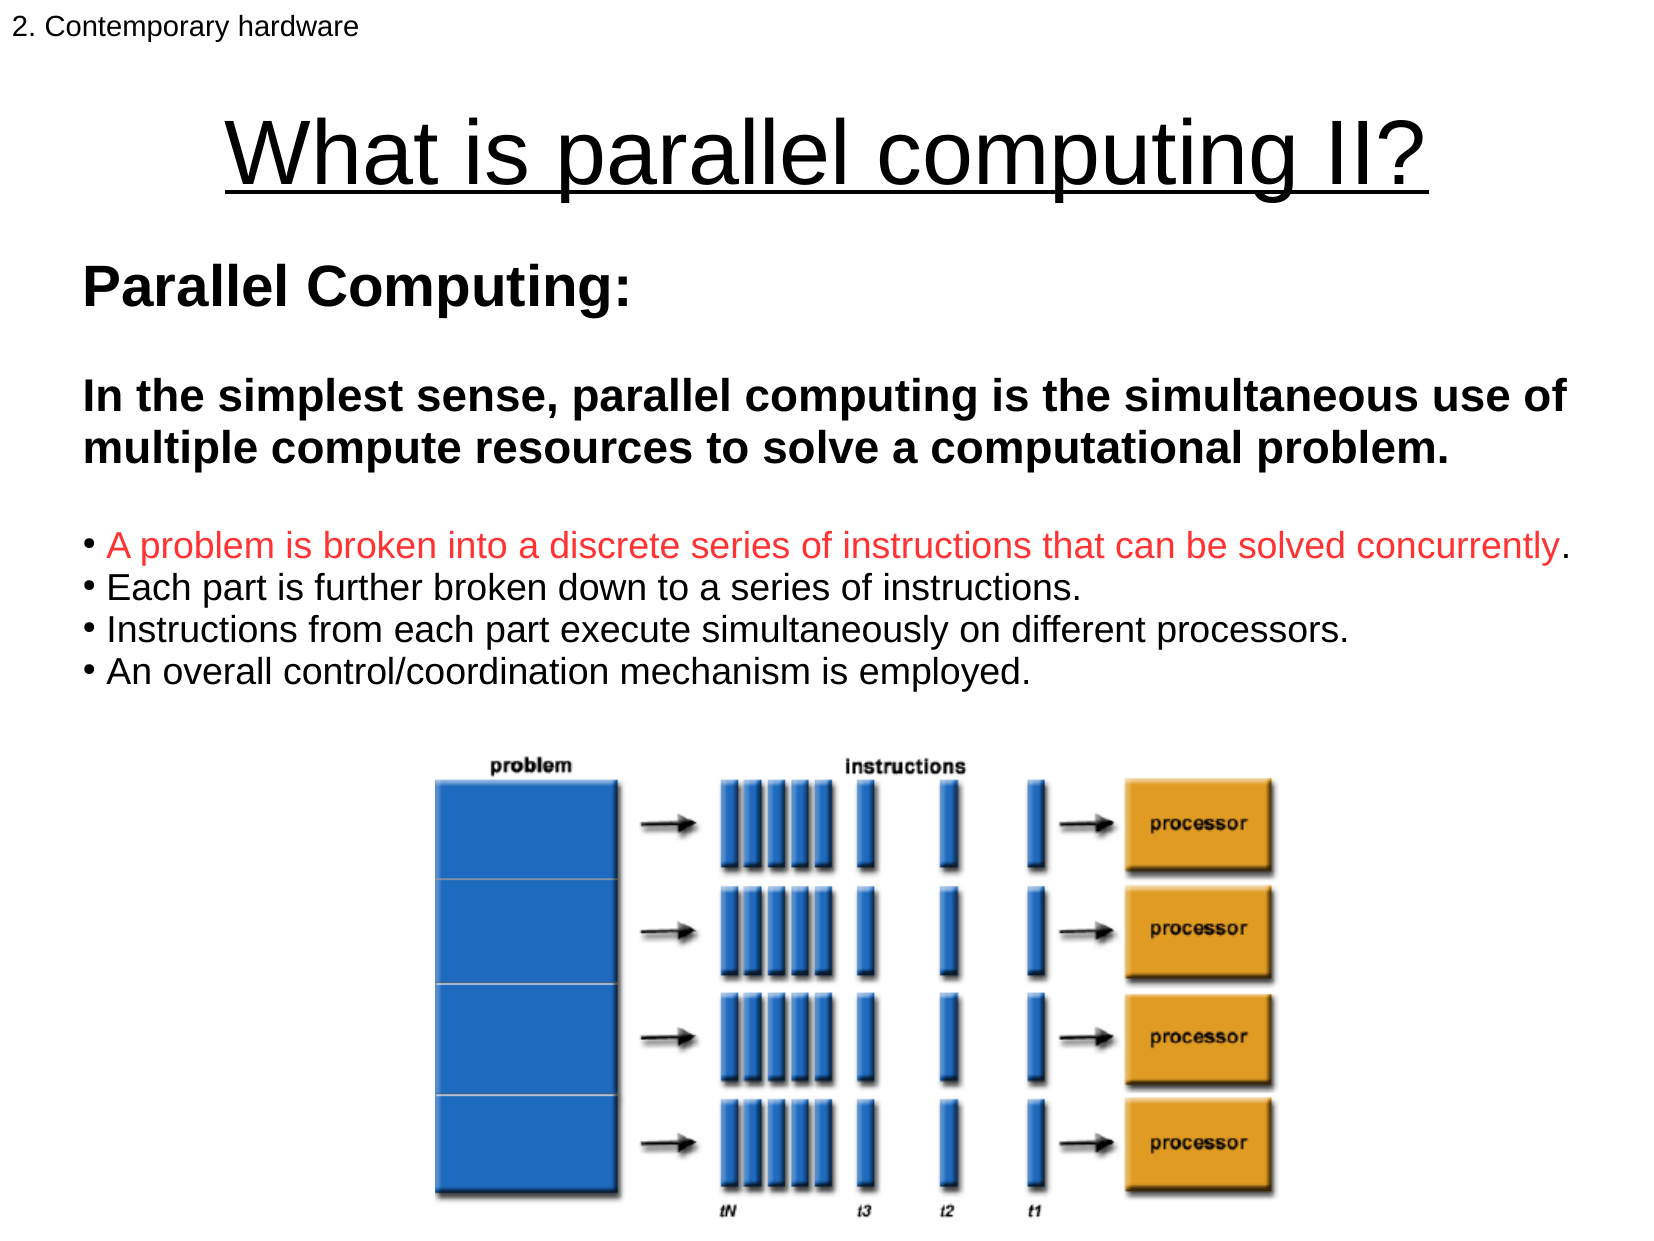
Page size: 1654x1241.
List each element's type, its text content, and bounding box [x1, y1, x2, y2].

subtitle Parallel Computing: In the simplest sense, parallel computing is the simultaneous use of multiple compute resources to solve a computational problem. A problem is broken into a discrete series of instructions that can be solved concurrently. Each part is further broken down to a series of instructions. Instructions from each part execute simultaneously on different processors. An overall control/coordination mechanism is employed. [82, 136, 1619, 856]
text_box 2. Contemporary hardware [11, 8, 815, 44]
title What is parallel computing II? [82, 49, 1571, 136]
picture [435, 744, 1300, 1223]
